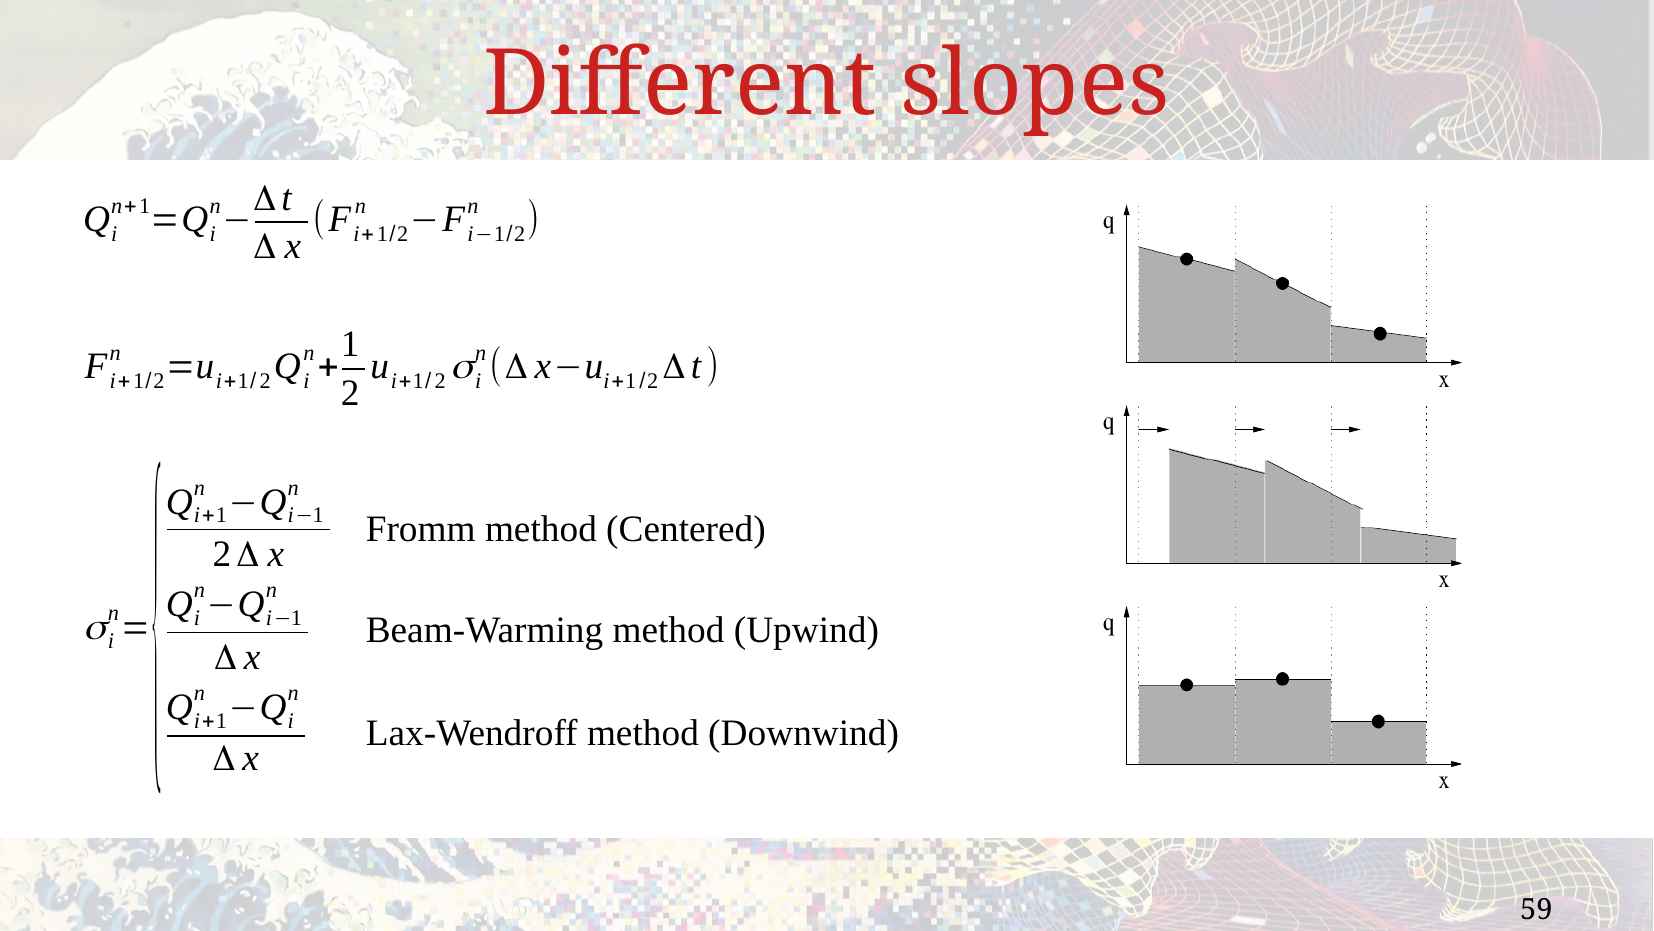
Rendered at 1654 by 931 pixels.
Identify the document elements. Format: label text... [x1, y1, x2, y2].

title Different slopes [0, 1, 1654, 157]
chart [76, 459, 911, 795]
chart [76, 177, 546, 266]
picture [1074, 189, 1477, 798]
chart [76, 323, 725, 413]
